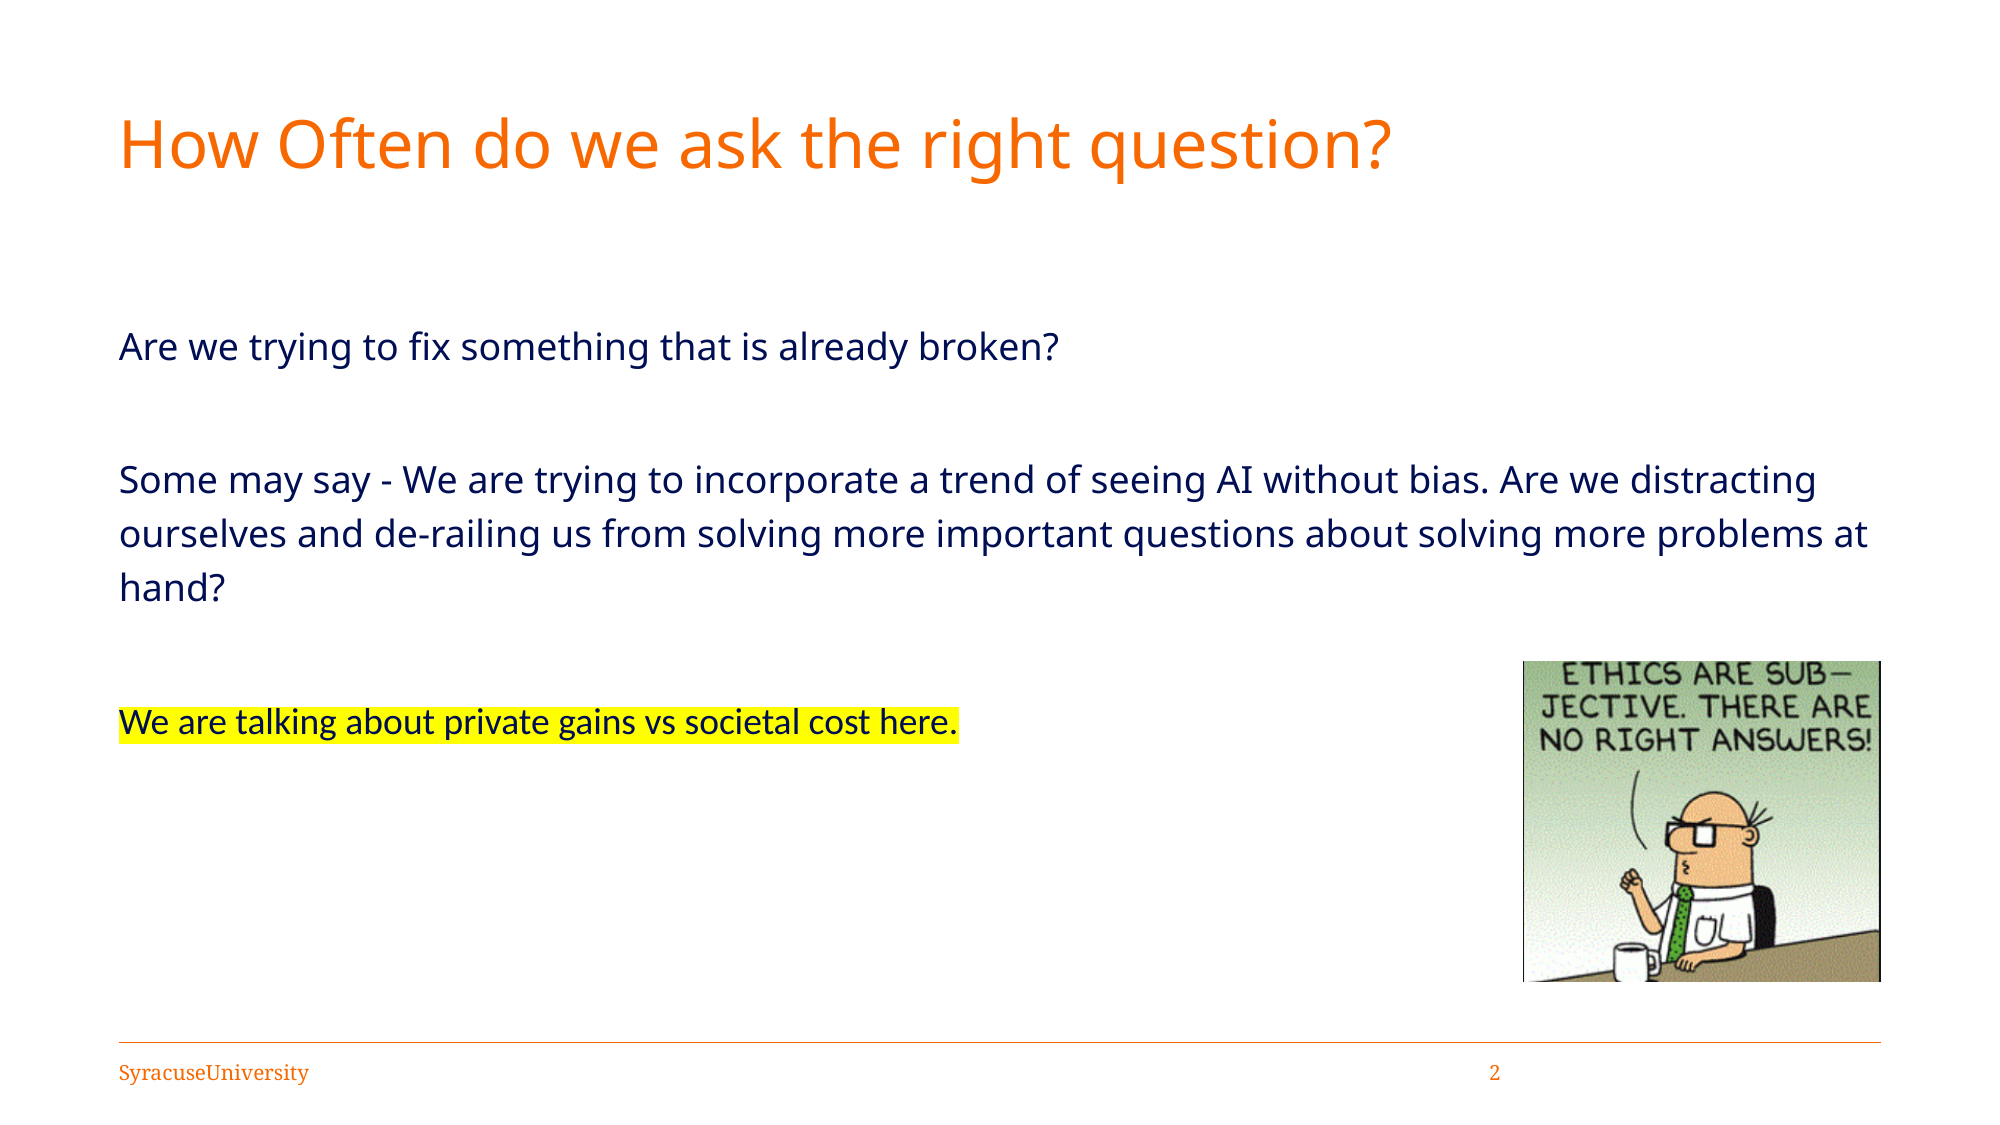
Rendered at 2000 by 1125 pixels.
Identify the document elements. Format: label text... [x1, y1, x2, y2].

picture [1523, 661, 1881, 982]
title How Often do we ask the right question? [118, 110, 1882, 173]
list Are we trying to fix something that is already broken? Some may say - We are trying to incorporate a trend of seeing AI without bias. Are we distracting ourselves and de-railing us from solving more important questions about solving more problems at hand? We are talking about private gains vs societal cost here. [118, 314, 1882, 982]
